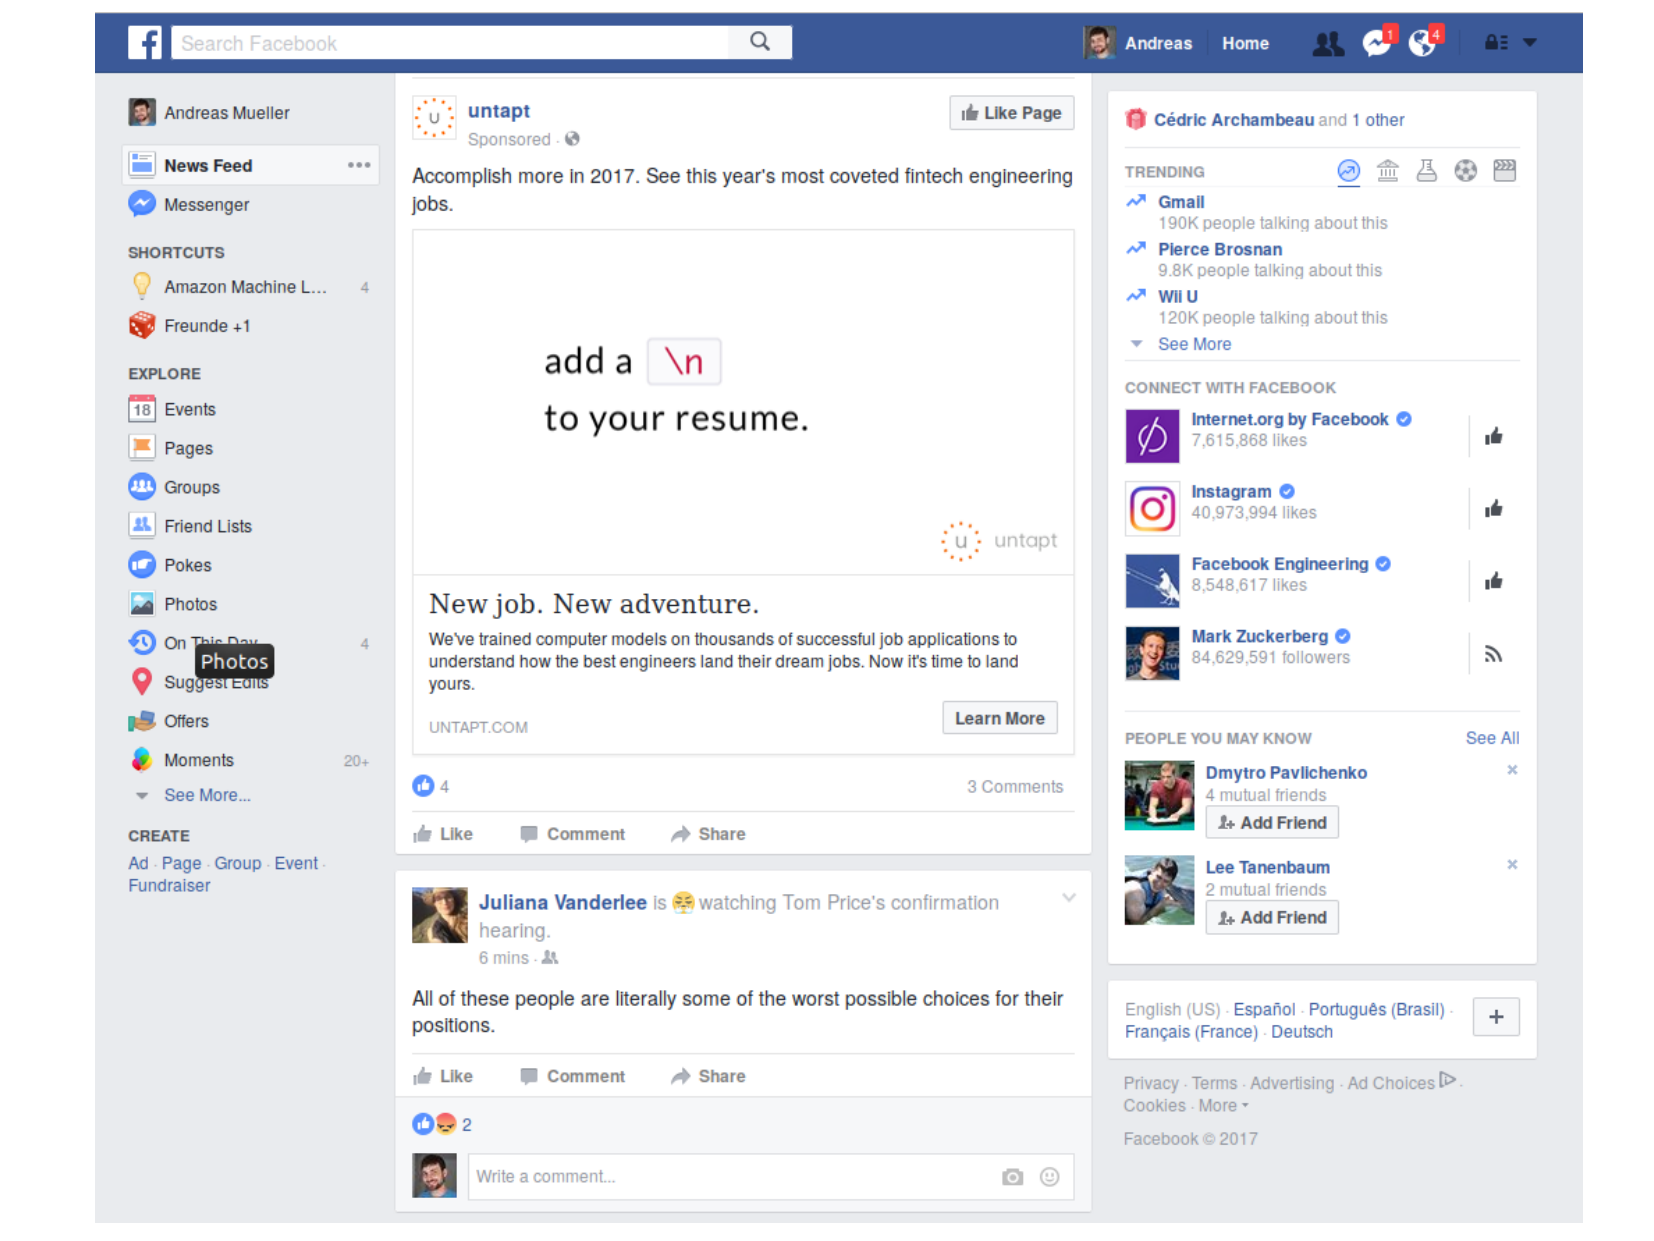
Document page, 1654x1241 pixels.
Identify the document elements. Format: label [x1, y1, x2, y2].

picture [95, 12, 1583, 1223]
